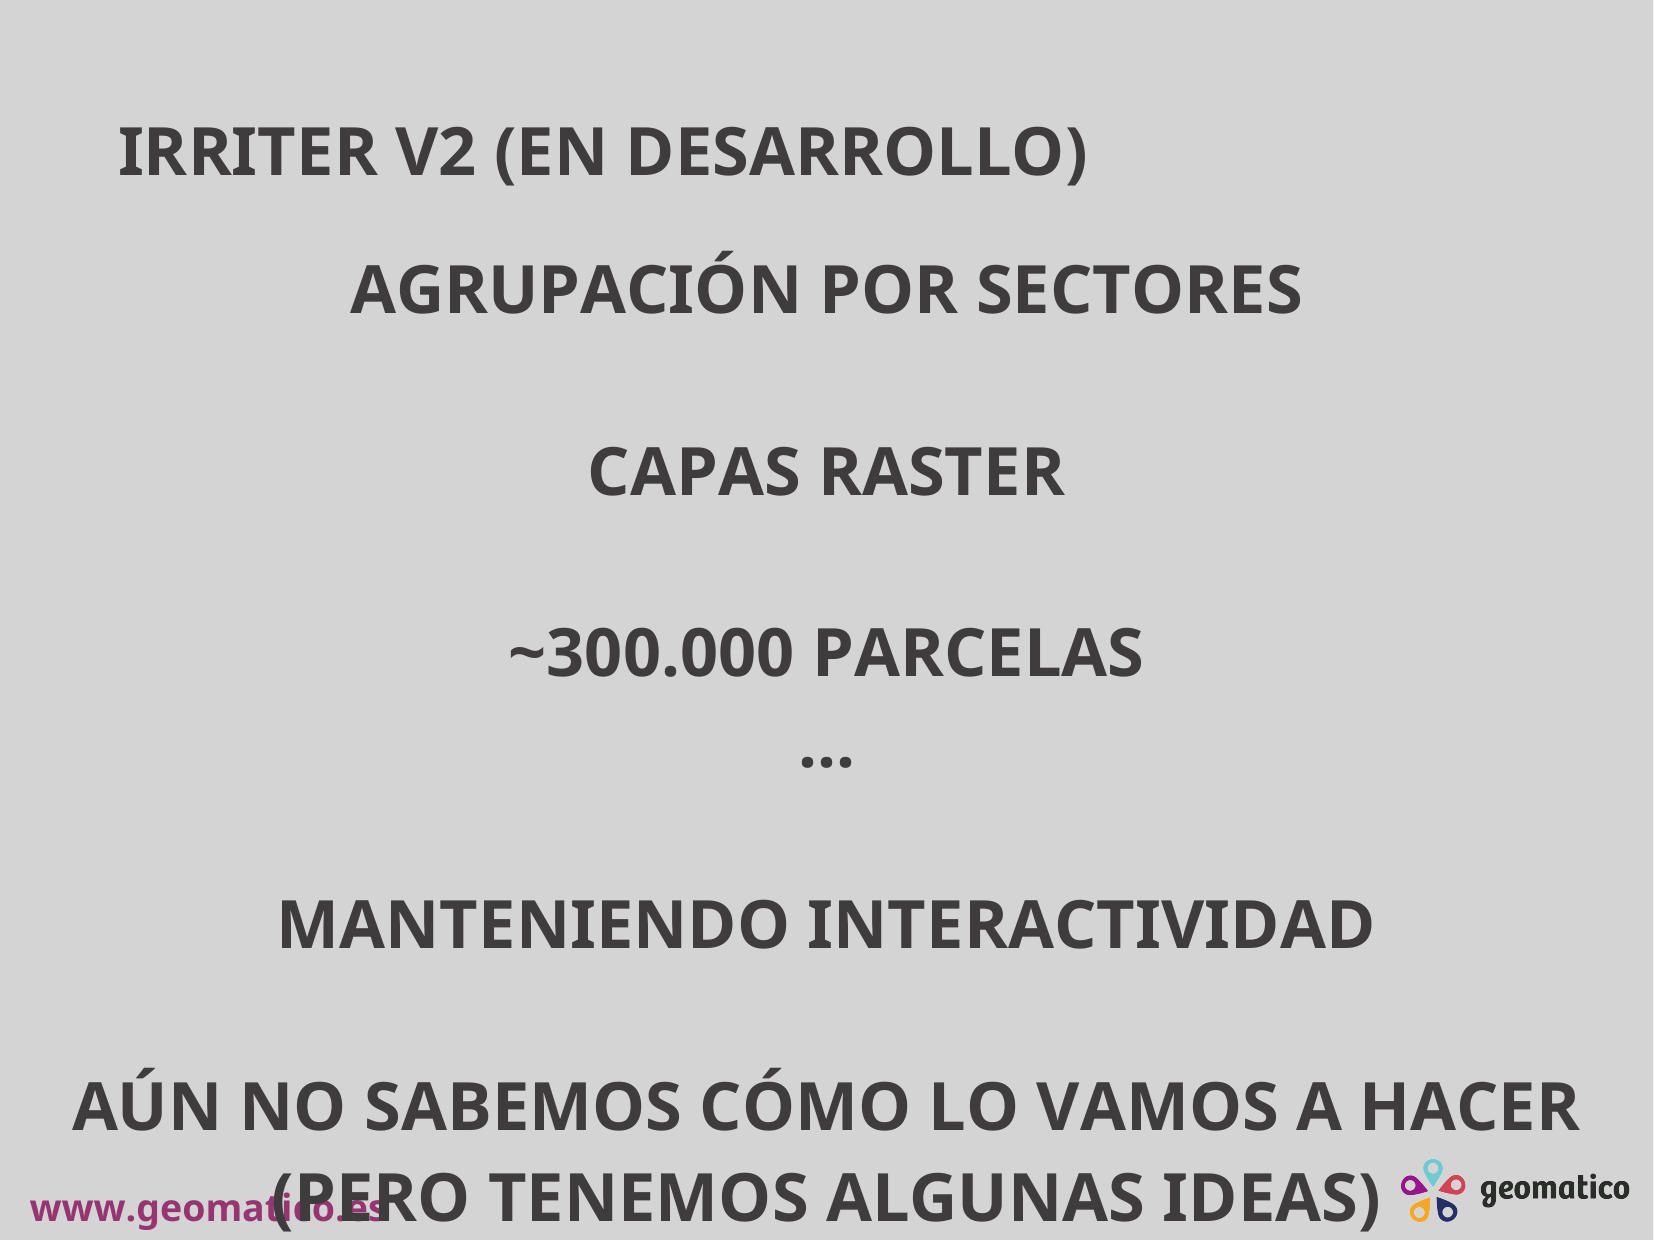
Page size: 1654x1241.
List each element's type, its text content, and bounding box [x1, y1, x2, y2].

text_box Agrupación por sectores capas raster ~300.000 parcelas … Manteniendo interactividad Aún no sabemos cómo lo vamos a hacer (pero tenemos algunas ideas) [59, 242, 1595, 1154]
text_box Irriter V2 (en desarrollo) [118, 104, 1418, 223]
picture [1389, 1152, 1642, 1229]
